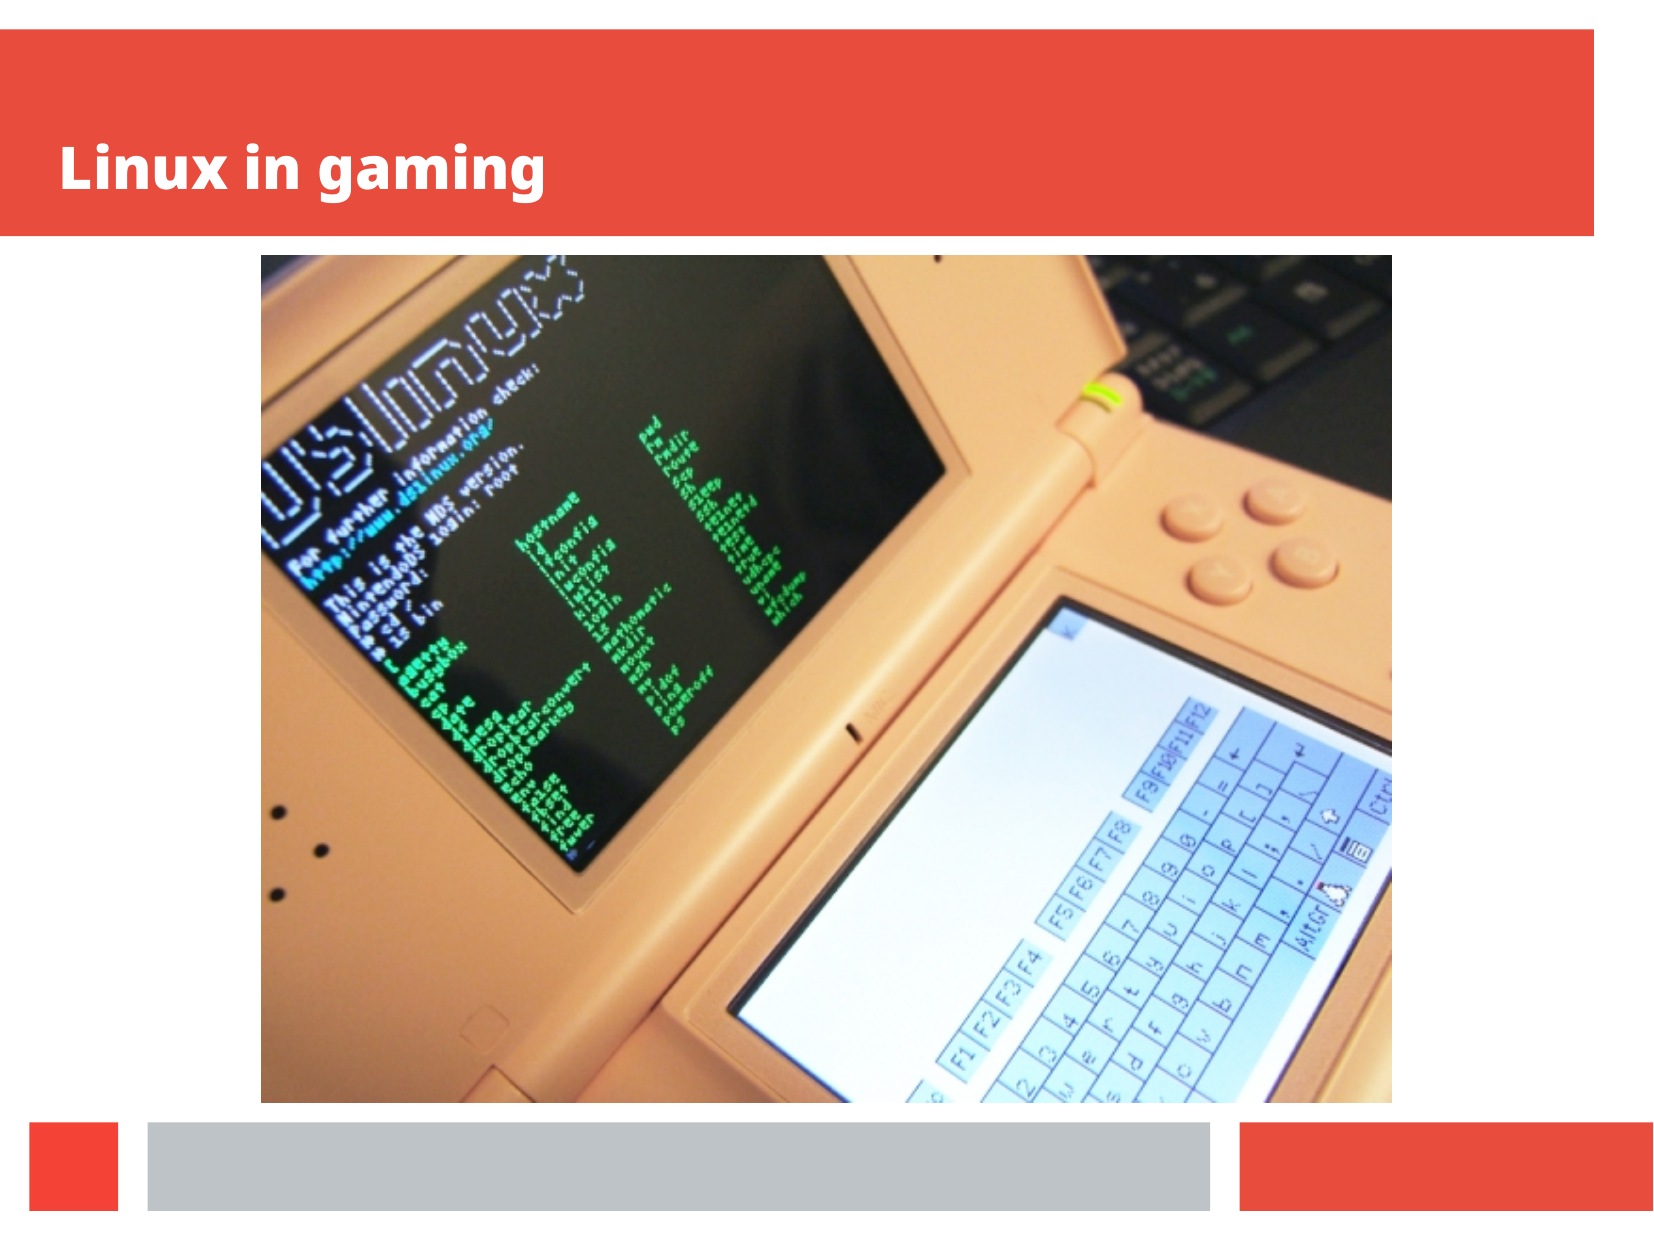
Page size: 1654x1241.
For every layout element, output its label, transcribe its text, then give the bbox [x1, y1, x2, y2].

picture [261, 255, 1392, 1103]
title Linux in gaming [58, 59, 1594, 207]
